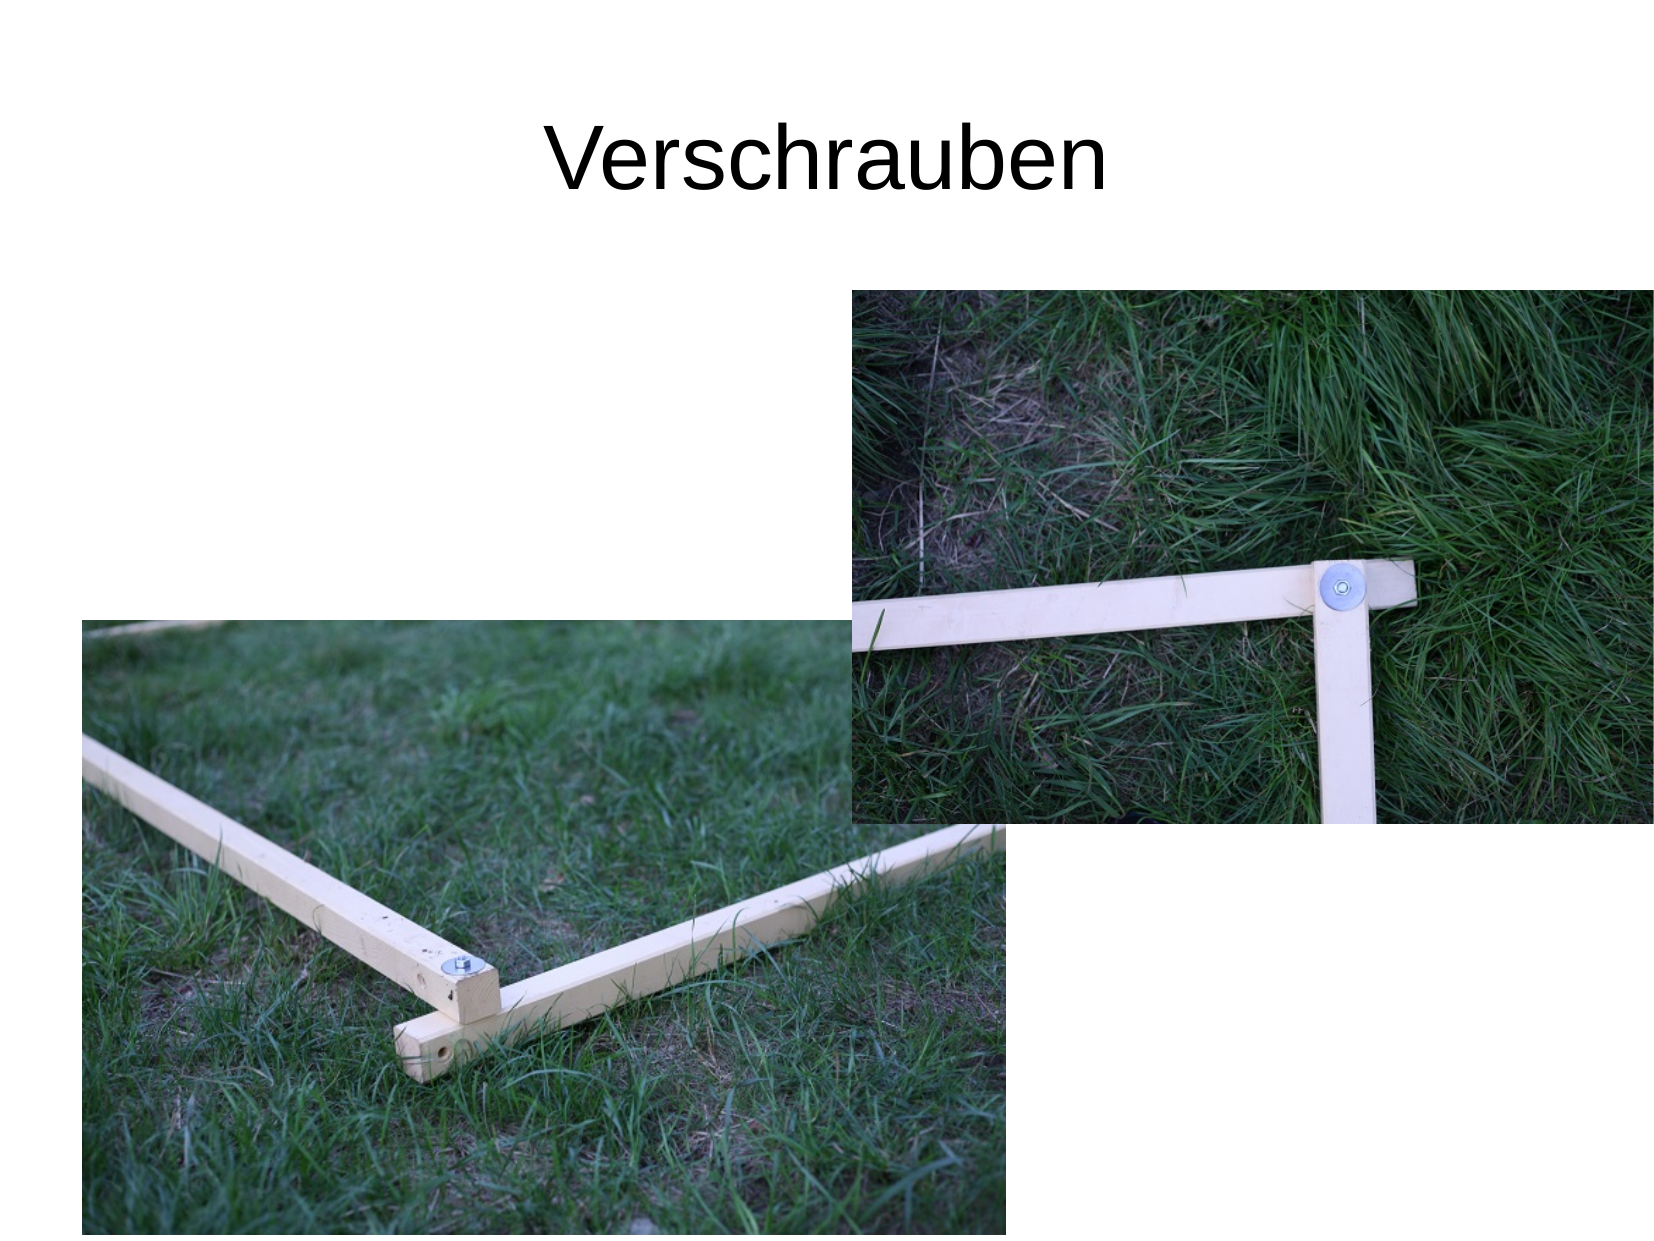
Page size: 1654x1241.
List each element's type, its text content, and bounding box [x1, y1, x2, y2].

picture [82, 290, 1654, 1235]
title Verschrauben [82, 49, 1571, 257]
